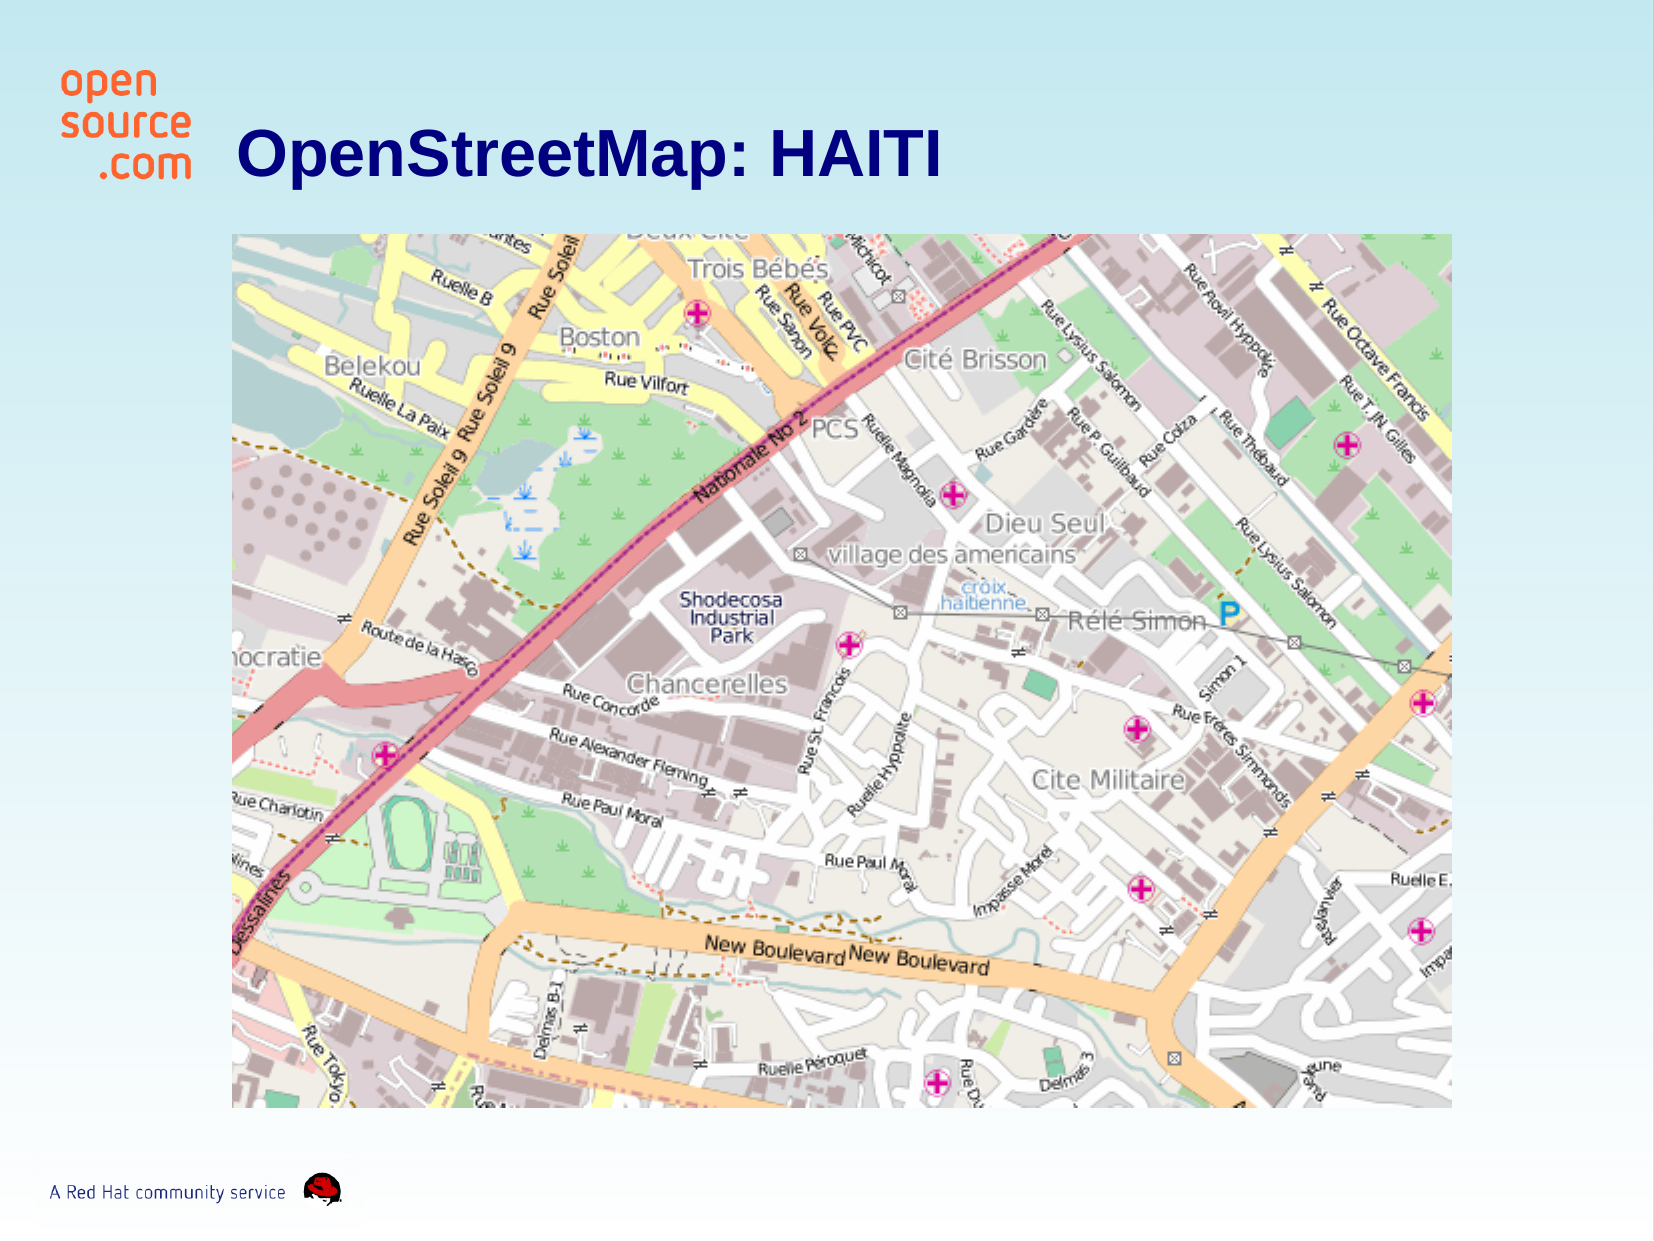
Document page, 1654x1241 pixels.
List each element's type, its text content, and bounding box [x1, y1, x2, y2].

picture [0, 0, 1654, 1241]
title OpenStreetMap: HAITI [236, 49, 1654, 257]
